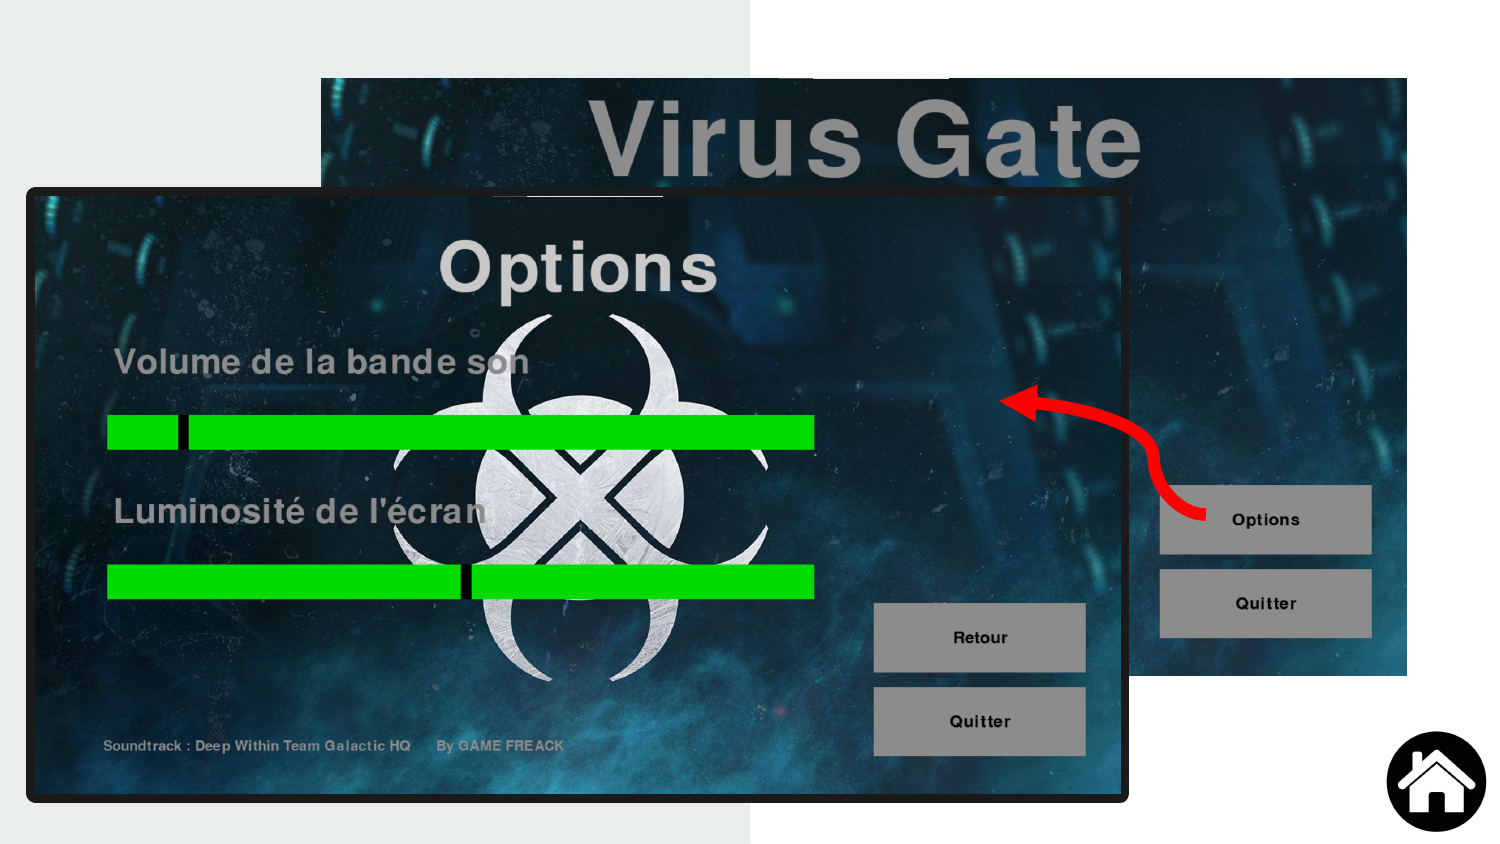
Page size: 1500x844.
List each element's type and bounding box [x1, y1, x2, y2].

picture [35, 78, 1407, 794]
picture [1374, 717, 1500, 844]
